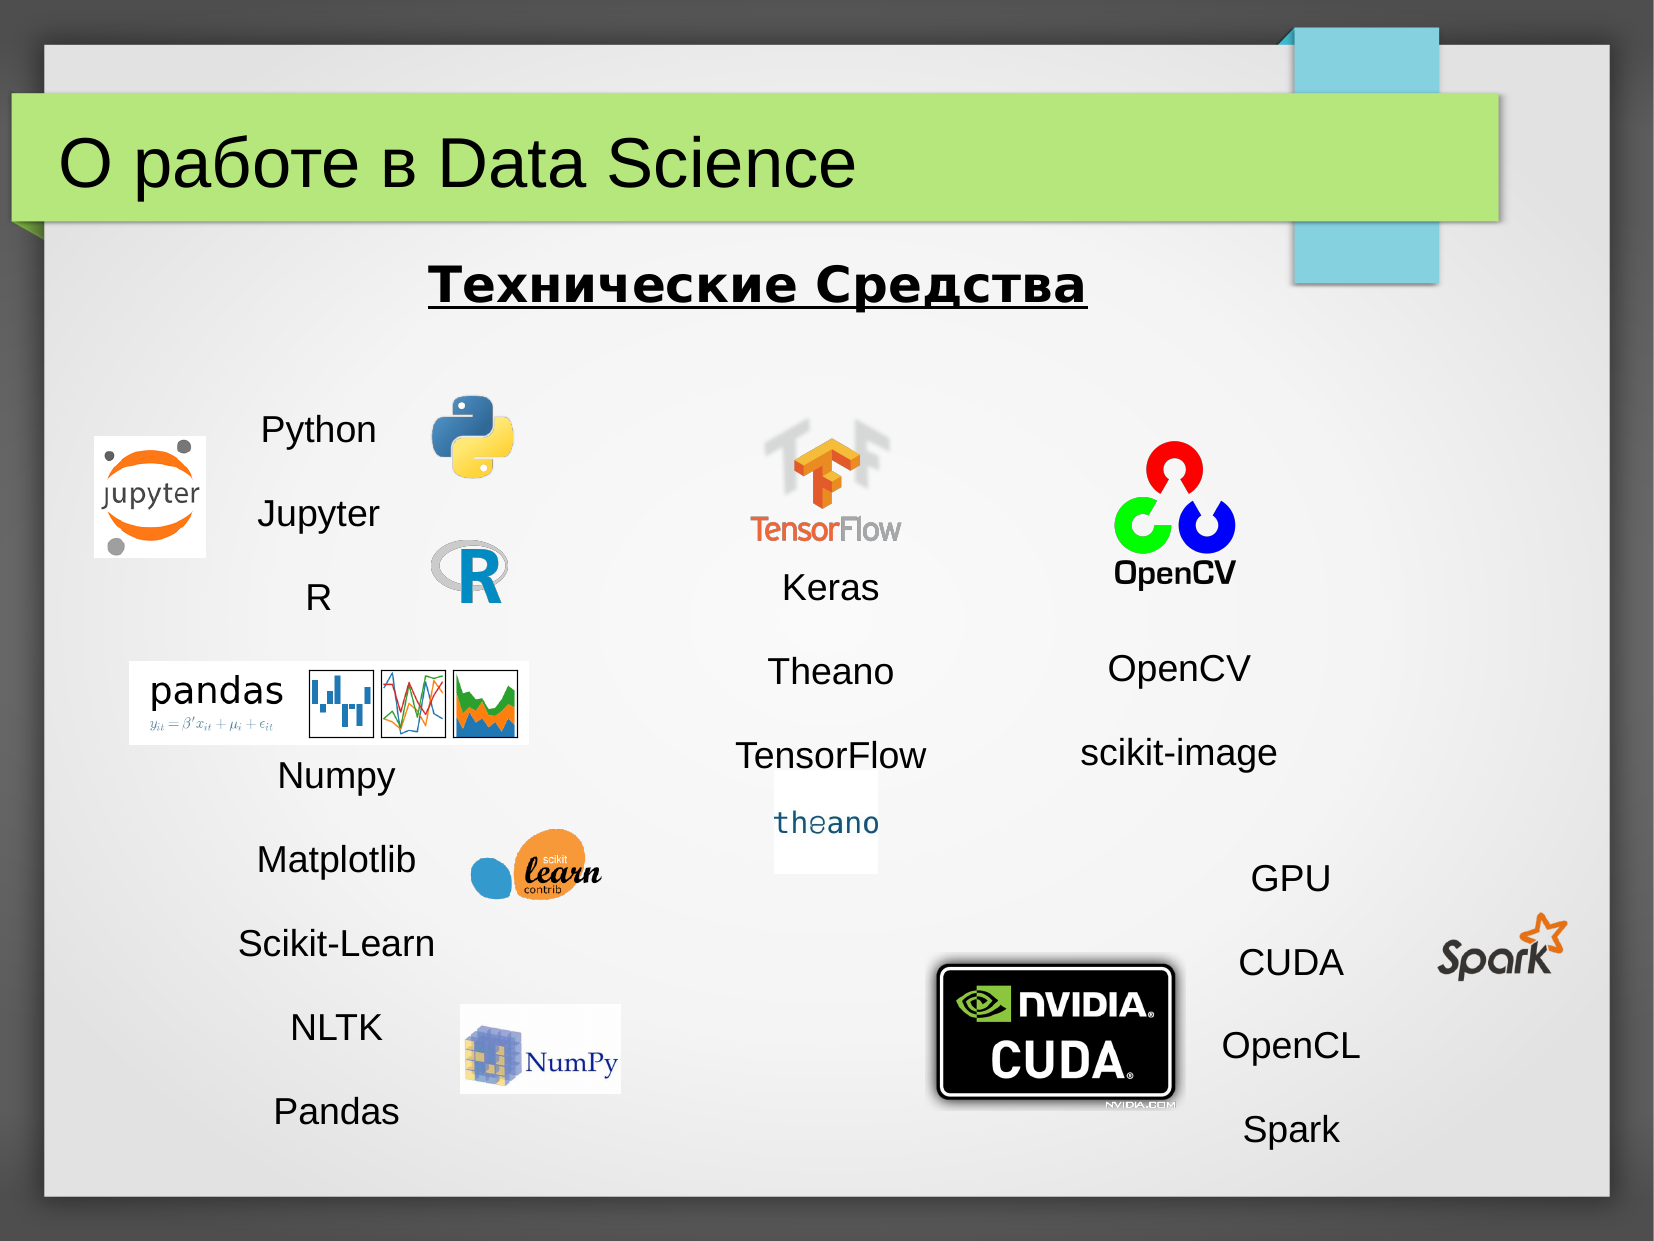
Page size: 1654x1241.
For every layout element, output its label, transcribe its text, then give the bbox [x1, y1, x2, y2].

text_box Python Jupyter R [224, 408, 414, 619]
text_box GPU CUDA OpenCL Spark [1185, 838, 1398, 1170]
title О работе в Data Science [59, 123, 1394, 203]
text_box Keras Theano TensorFlow [724, 566, 938, 777]
text_box OpenCV scikit-image [1043, 614, 1315, 807]
text_box Numpy Matplotlib Scikit-Learn NLTK Pandas [141, 741, 532, 1146]
text_box Технические Средства [413, 248, 1123, 331]
picture [0, 0, 1654, 1241]
